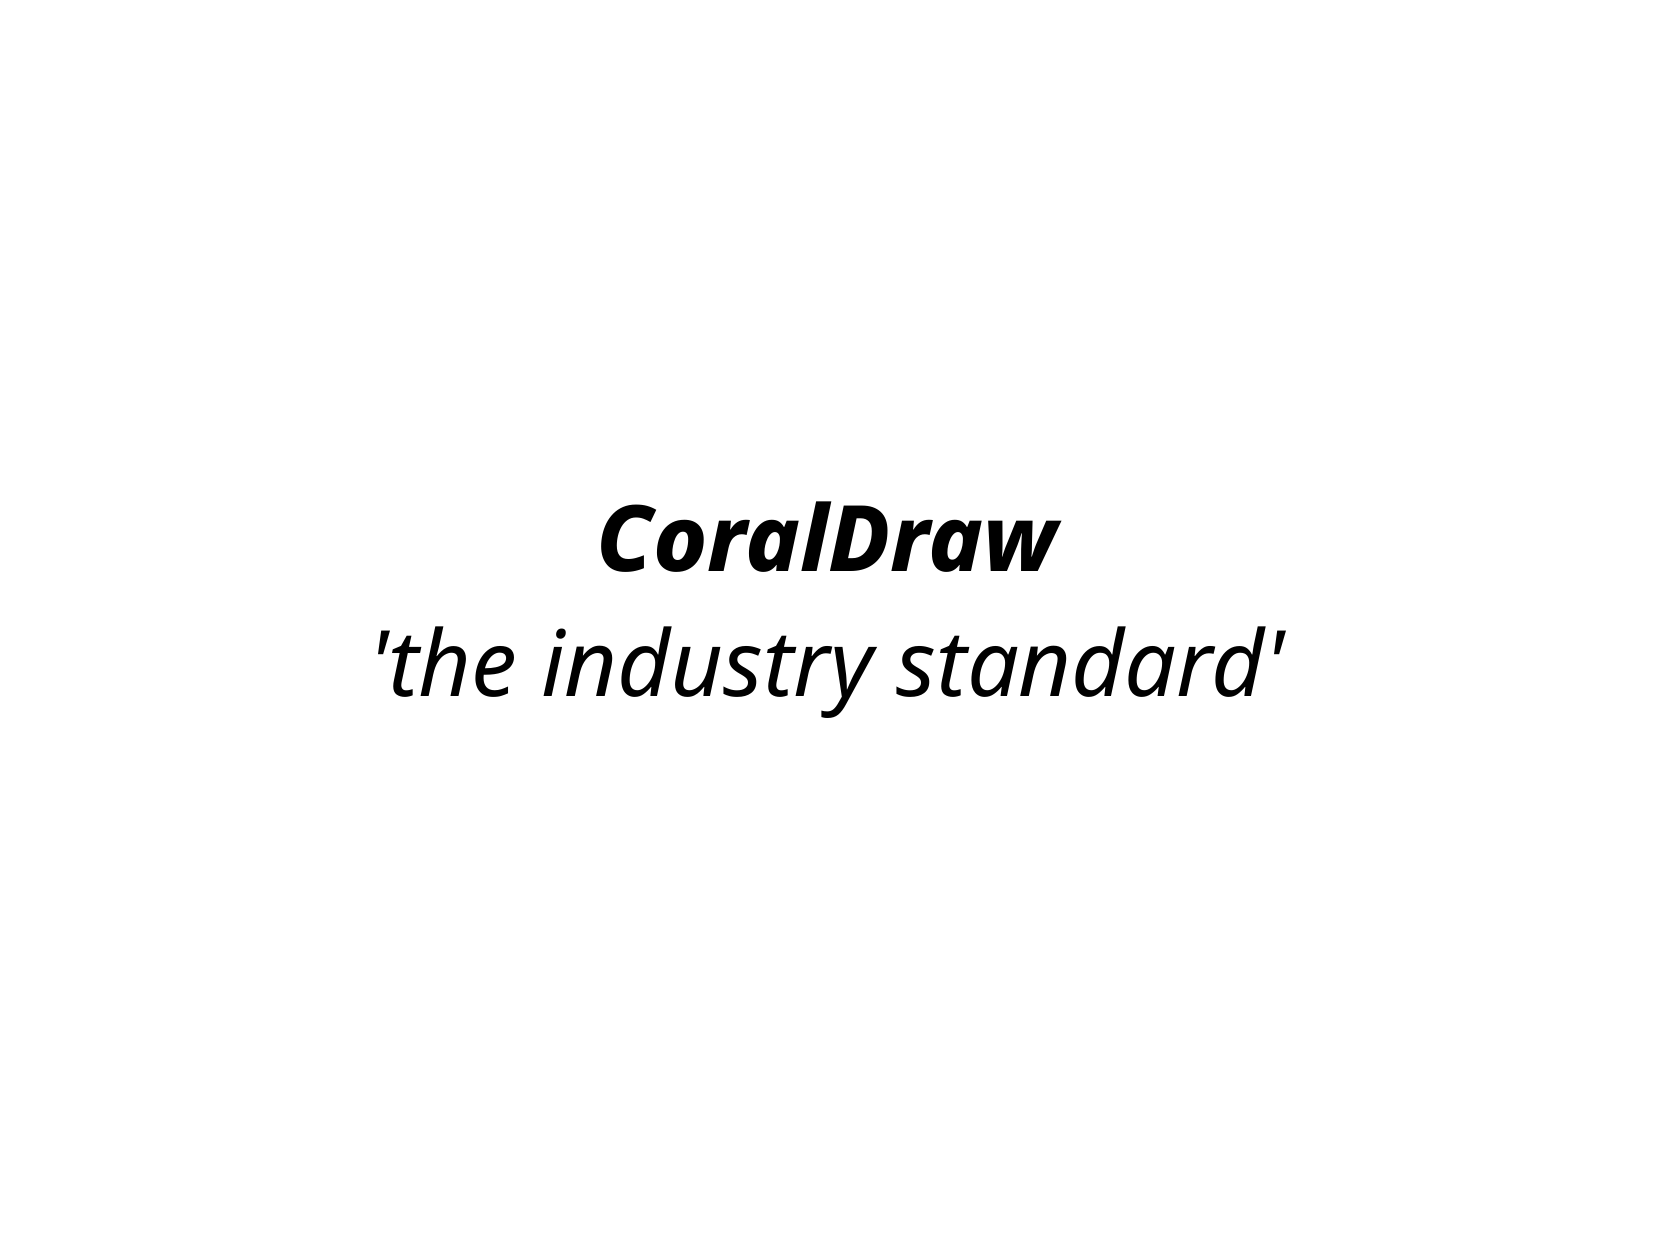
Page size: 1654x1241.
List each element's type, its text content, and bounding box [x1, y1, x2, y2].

title CoralDraw 'the industry standard' [82, 474, 1571, 724]
